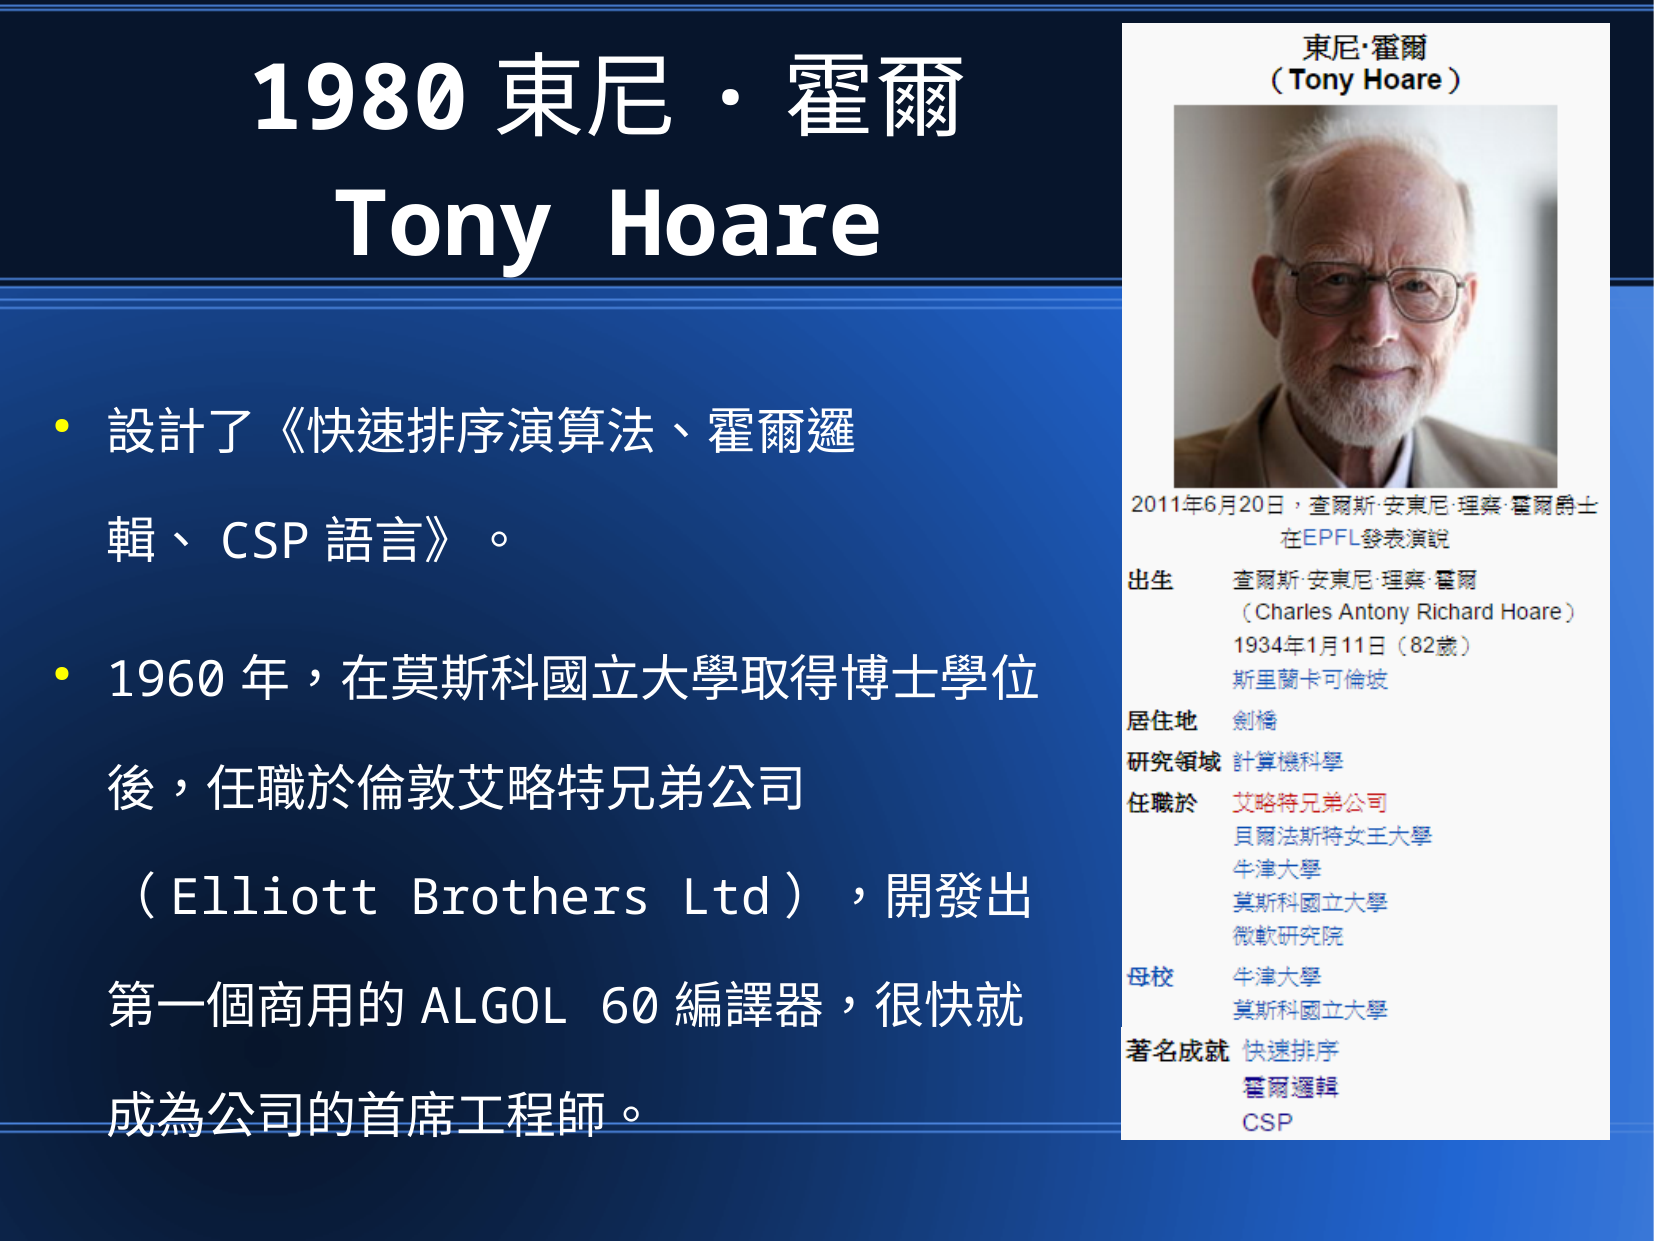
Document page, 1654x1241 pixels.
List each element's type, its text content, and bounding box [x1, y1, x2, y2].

list 設計了《快速排序演算法、霍爾邏輯、CSP語言》。 1960年，在莫斯科國立大學取得博士學位後，任職於倫敦艾略特兄弟公司（Elliott Brothers Ltd），開發出第一個商用的ALGOL 60編譯器，很快就成為公司的首席工程師。 [35, 355, 1052, 1170]
title 1980東尼·霍爾 Tony Hoare [82, 32, 1122, 273]
picture [0, 0, 1654, 1241]
